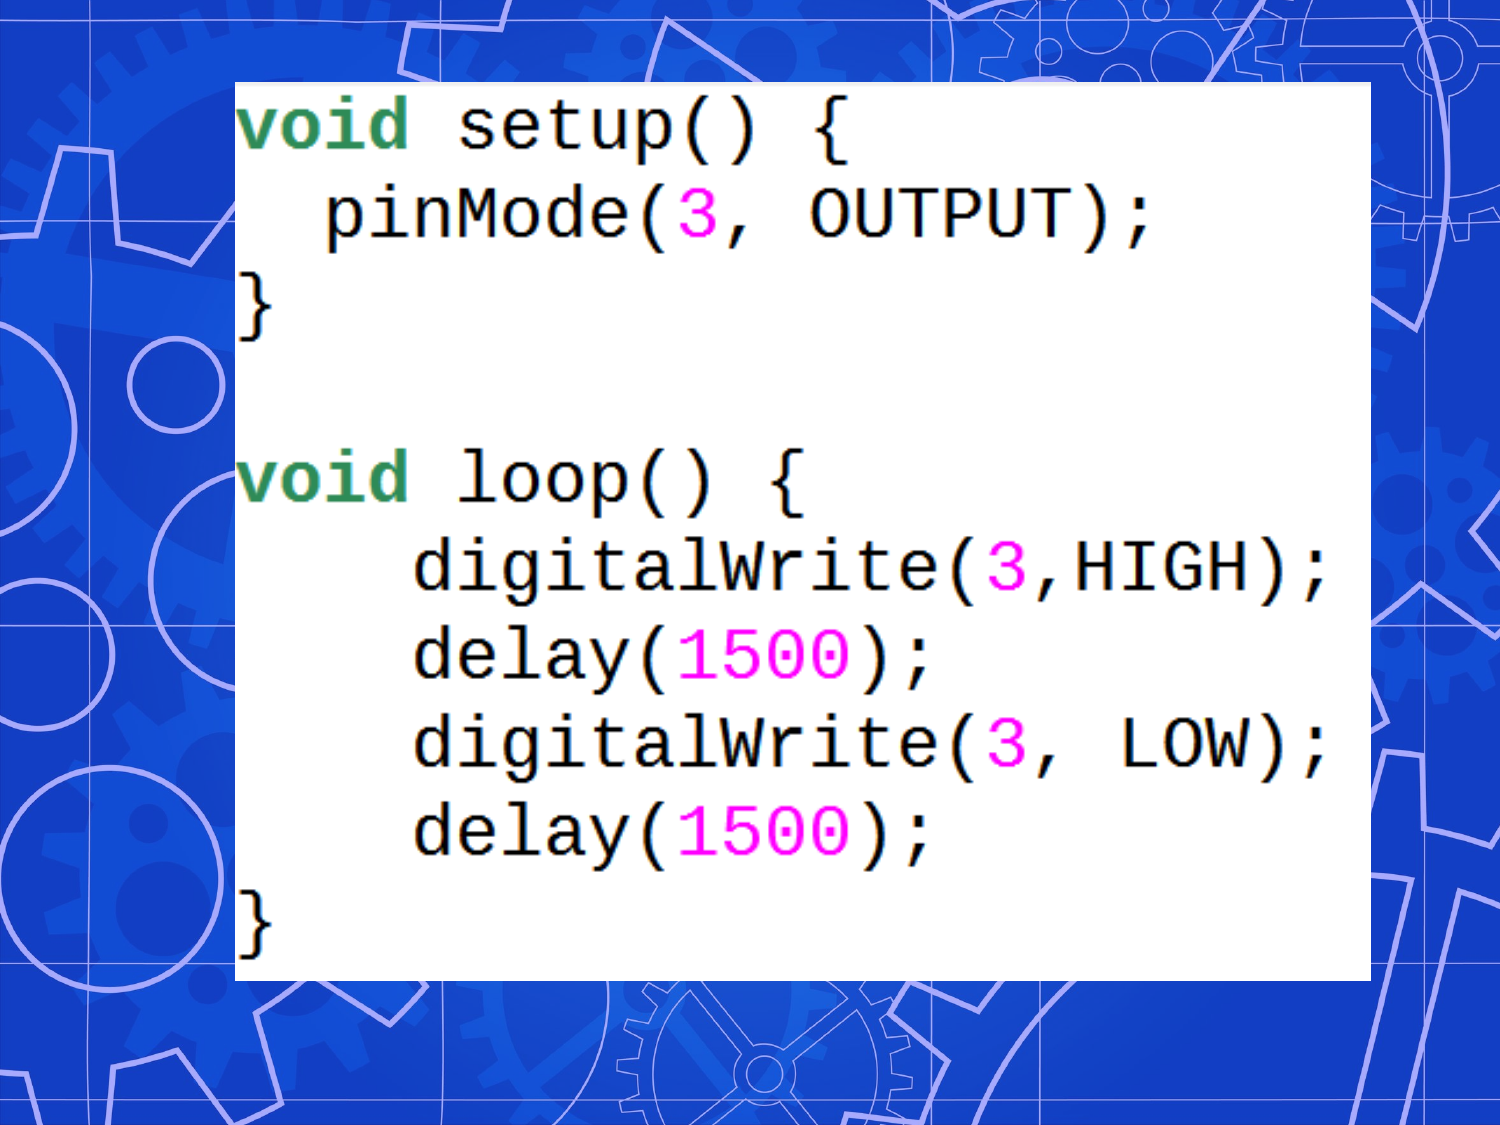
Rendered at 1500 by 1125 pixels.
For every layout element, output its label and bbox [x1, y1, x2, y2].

picture [235, 82, 1371, 981]
